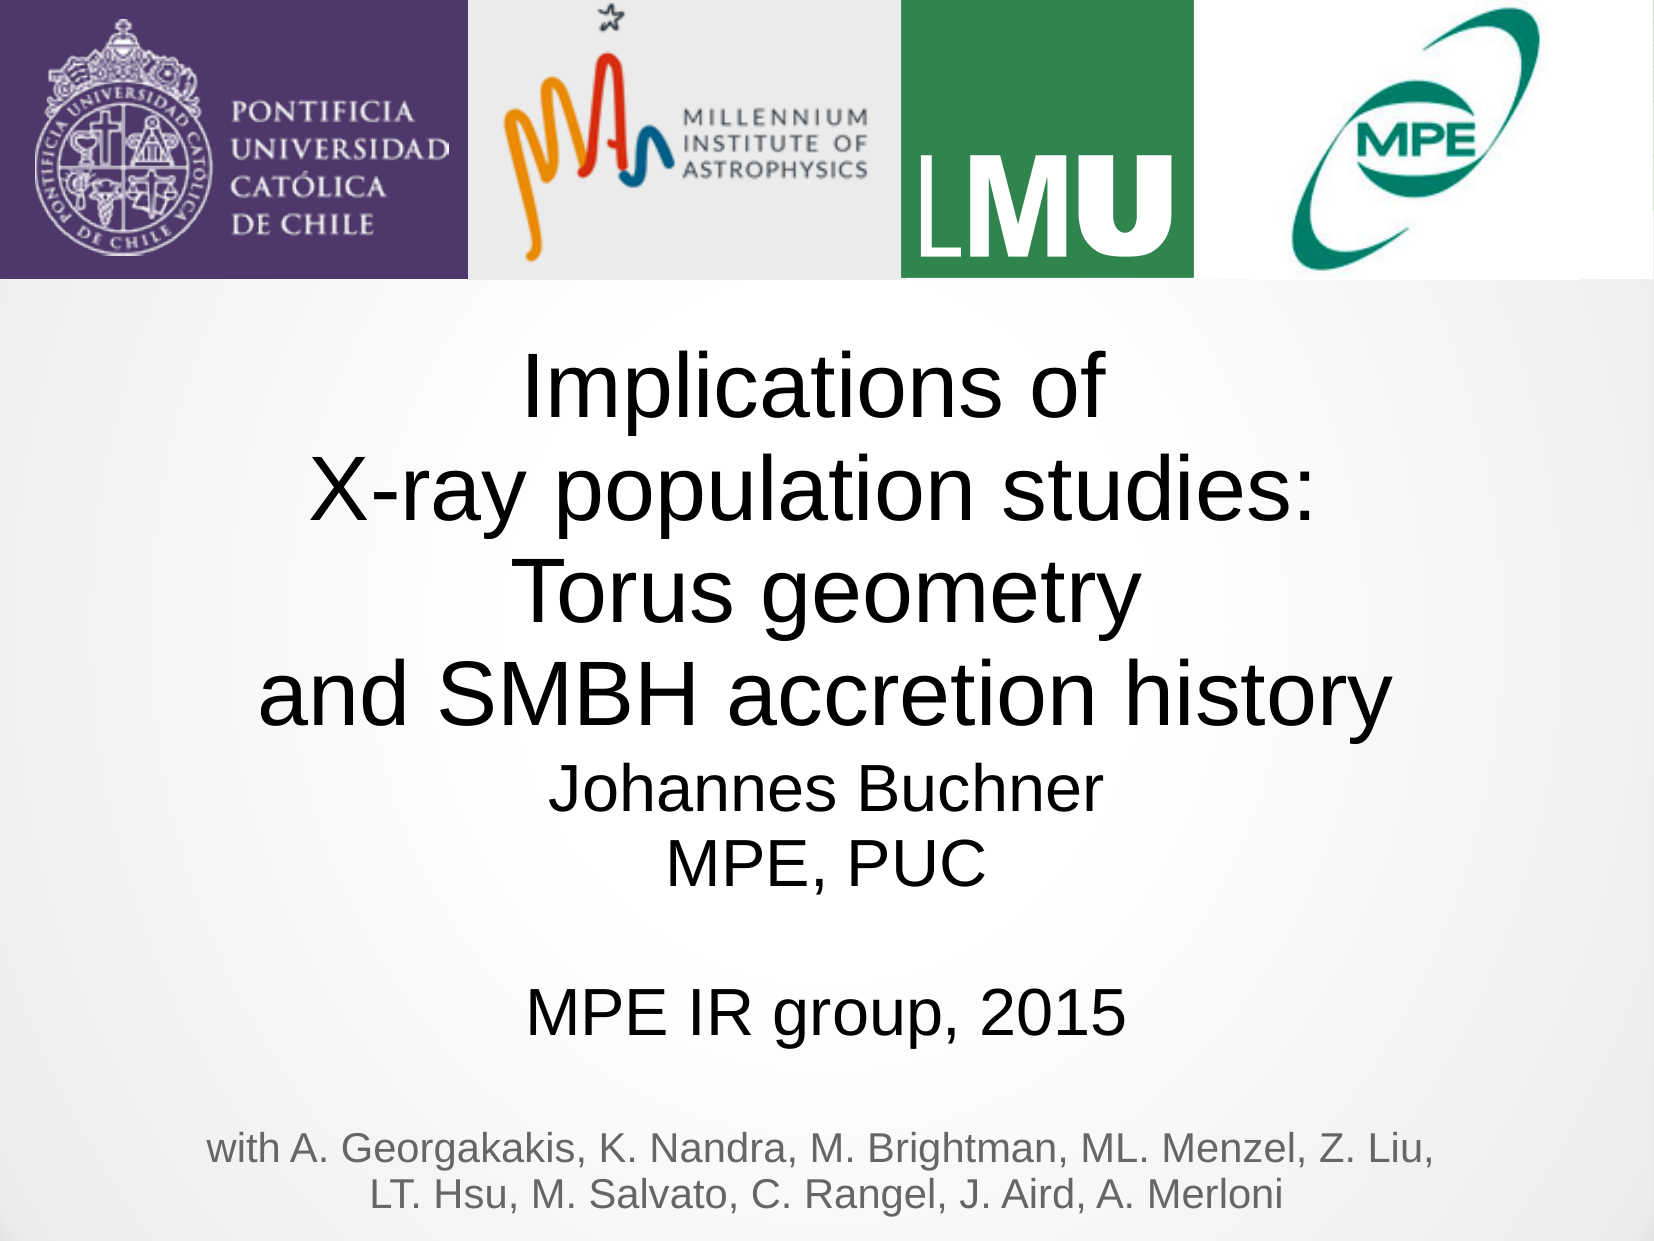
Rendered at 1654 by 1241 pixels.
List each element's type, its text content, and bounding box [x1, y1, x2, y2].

title Implications of X-ray population studies: Torus geometry and SMBH accretion history [82, 285, 1571, 750]
picture [0, 0, 1654, 280]
subtitle Johannes Buchner MPE, PUC MPE IR group, 2015 with A. Georgakakis, K. Nandra, M. Brightman, ML. Menzel, Z. Liu, LT. Hsu, M. Salvato, C. Rangel, J. Aird, A. Merloni [82, 750, 1571, 1218]
